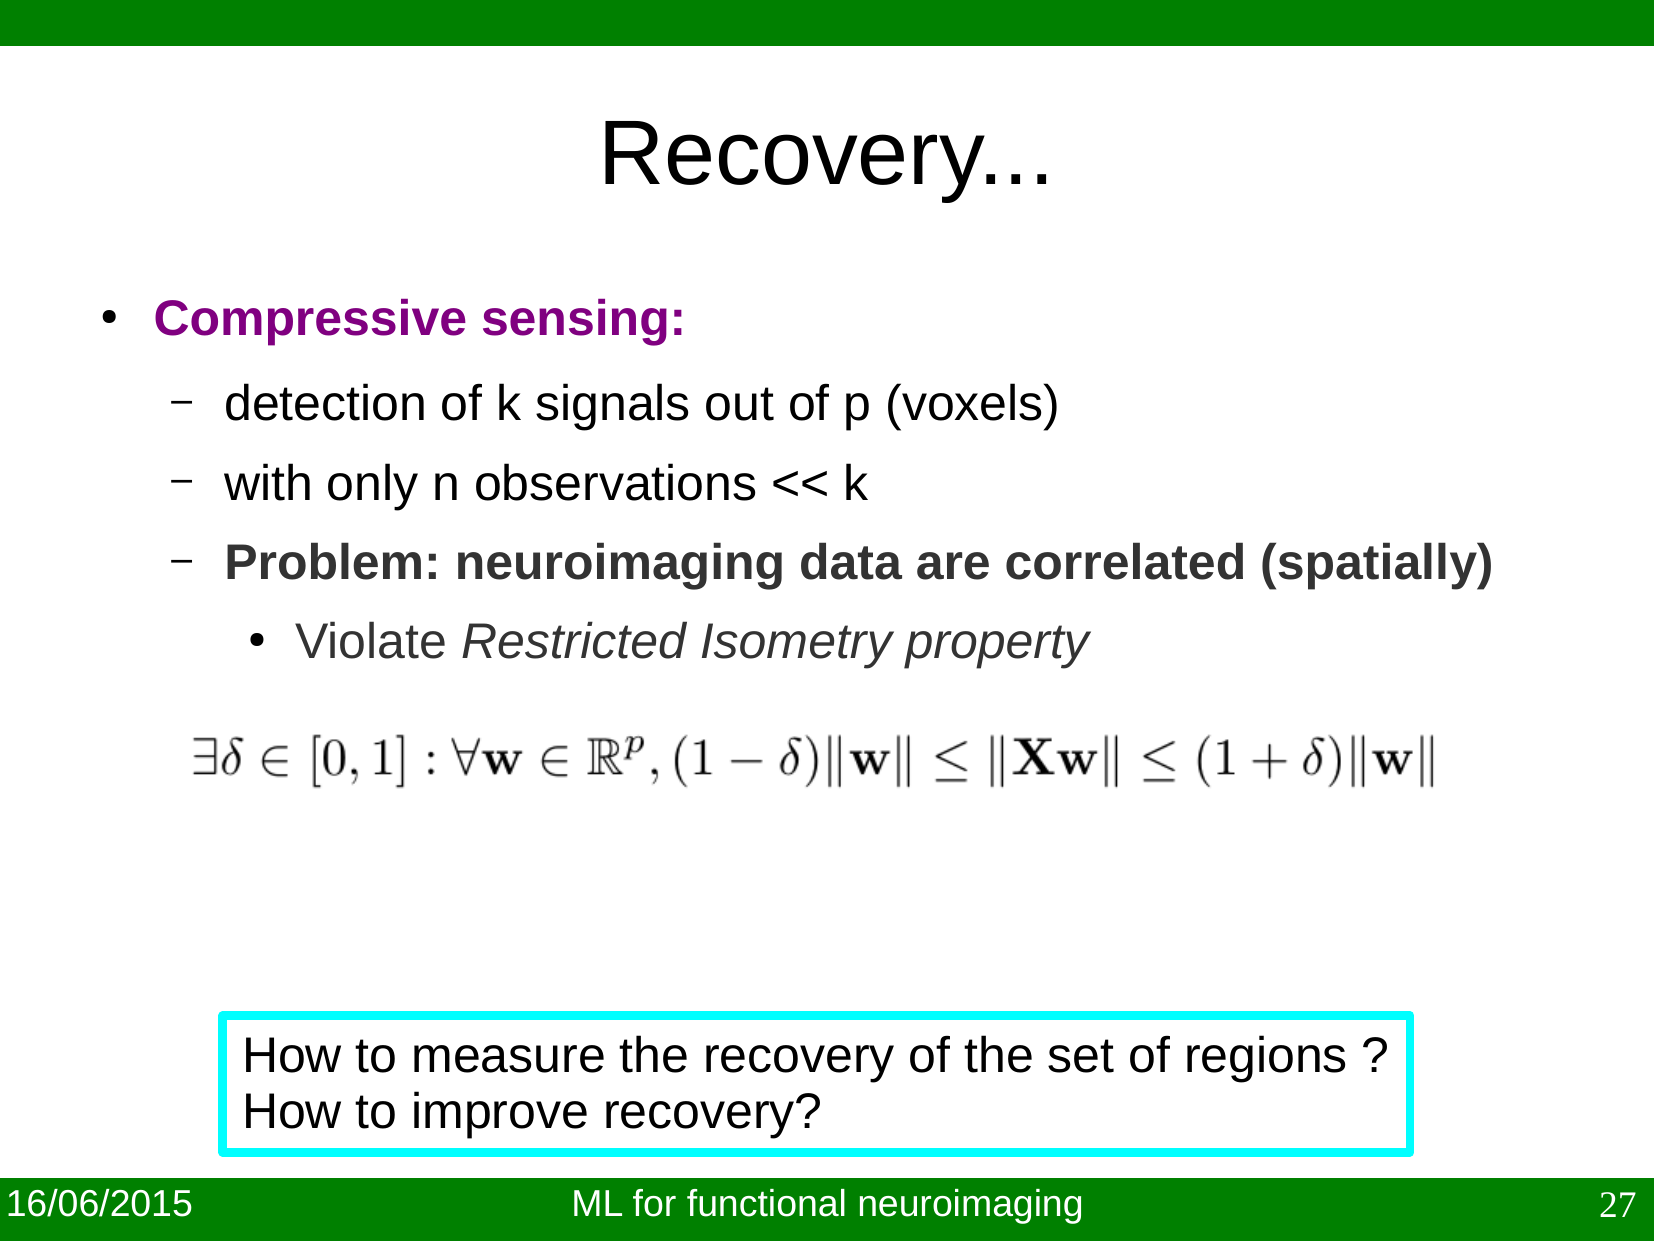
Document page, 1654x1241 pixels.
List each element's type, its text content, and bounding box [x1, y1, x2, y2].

list Compressive sensing: detection of k signals out of p (voxels) with only n observations << k Problem: neuroimaging data are correlated (spatially) Violate Restricted Isometry property [82, 290, 1571, 1109]
picture [180, 724, 1441, 796]
text_box How to measure the recovery of the set of regions ? How to improve recovery? [222, 1015, 1411, 1153]
title Recovery... [82, 49, 1571, 257]
